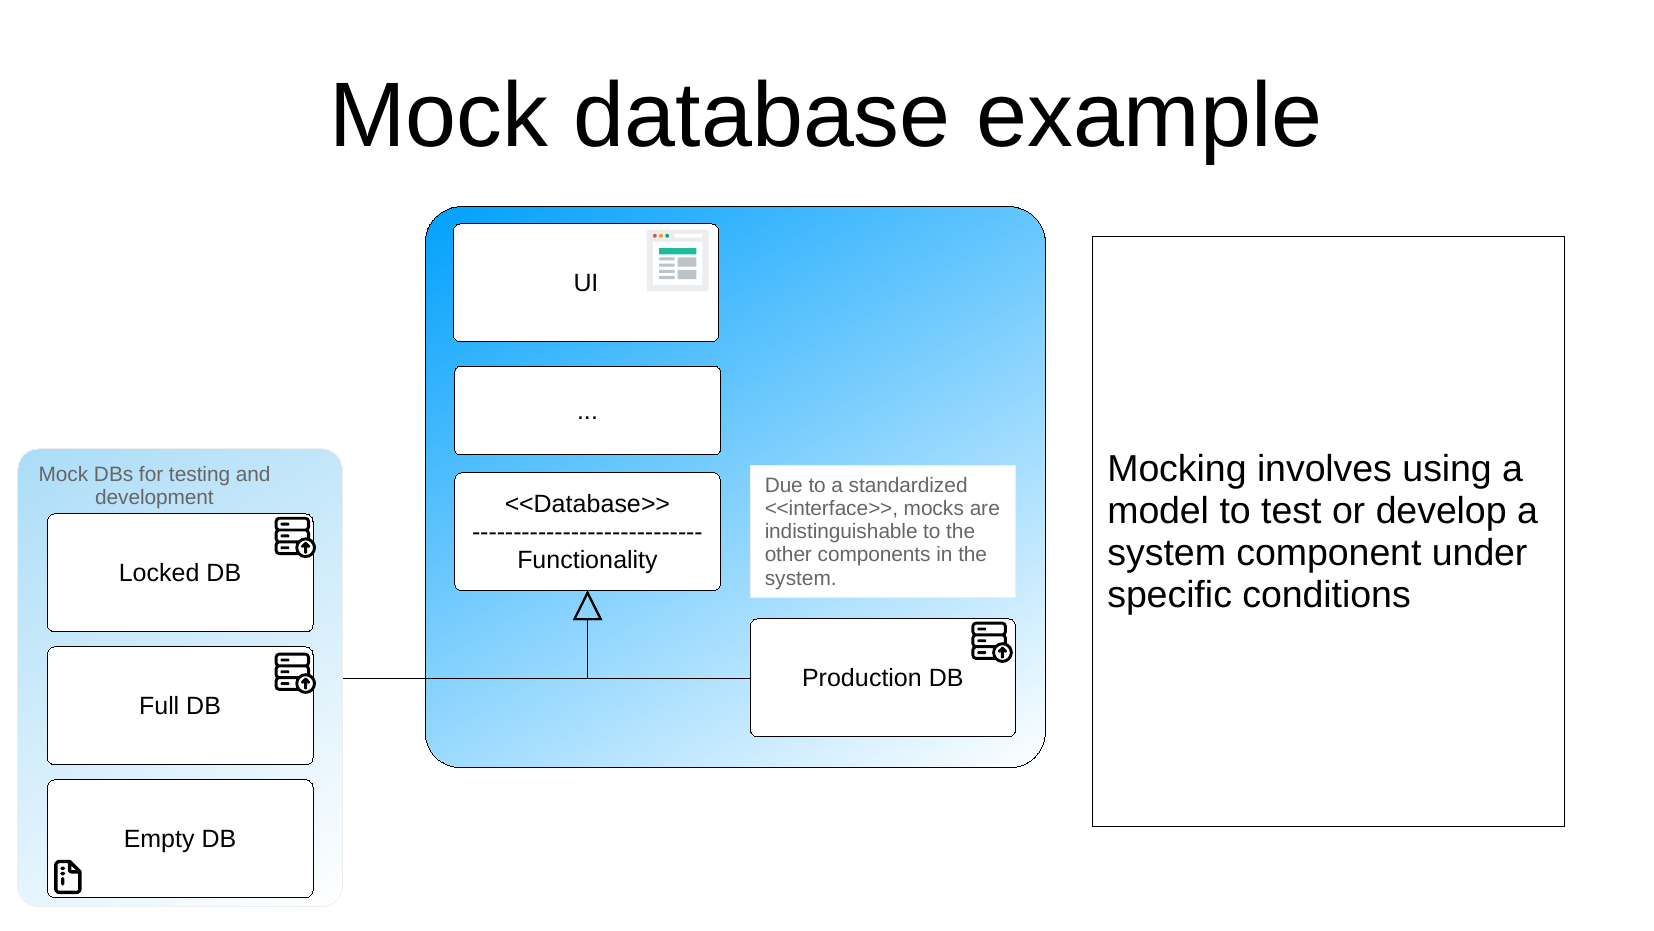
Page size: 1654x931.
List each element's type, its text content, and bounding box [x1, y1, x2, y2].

text_box ... [454, 366, 721, 455]
text_box Empty DB [47, 779, 314, 898]
text_box Locked DB [47, 513, 314, 632]
text_box Due to a standardized <<interface>>, mocks are indistinguishable to the other components in the system. [750, 465, 1016, 598]
text_box Production DB [750, 618, 1016, 737]
picture [47, 856, 89, 898]
text_box <<Database>> ---------------------------- Functionality [454, 472, 721, 591]
text_box [425, 206, 1046, 768]
text_box UI [453, 223, 719, 342]
picture [271, 513, 319, 562]
picture [646, 229, 709, 292]
picture [271, 649, 319, 697]
text_box Full DB [47, 646, 314, 765]
picture [968, 618, 1016, 666]
text_box [577, 597, 598, 618]
text_box Mock DBs for testing and development [17, 448, 343, 907]
title Mock database example [82, 37, 1571, 193]
text_box Mocking involves using a model to test or develop a system component under specific conditions [1092, 236, 1565, 827]
